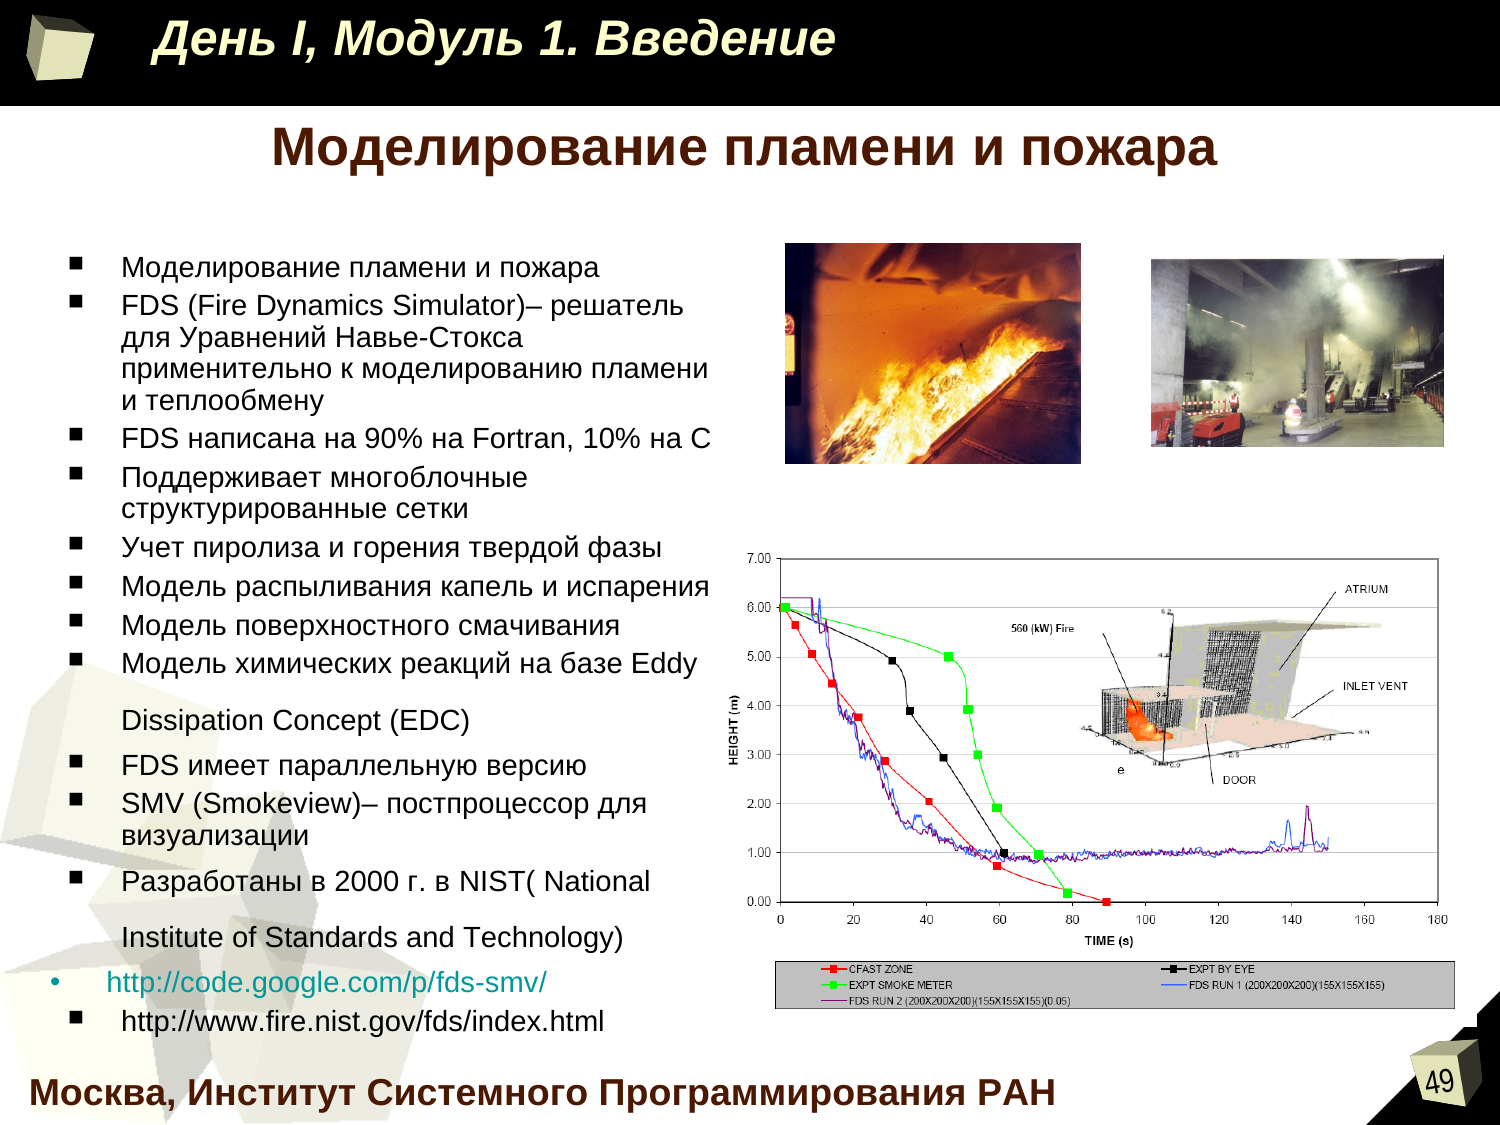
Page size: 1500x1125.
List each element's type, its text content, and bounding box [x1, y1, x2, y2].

text_box Моделирование пламени и пожара [5, 104, 1500, 185]
picture [714, 538, 1477, 1027]
picture [423, 1088, 433, 1102]
picture [1151, 255, 1444, 447]
picture [785, 243, 1081, 464]
list Моделирование пламени и пожара FDS (Fire Dynamics Simulator)– решатель для Уравнений Навье-Стокса применительно к моделированию пламени и теплообмену FDS написана на 90% на Fortran, 10% на C Поддерживает многоблочные структурированные сетки Учет пиролиза и горения твердой фазы Модель распыливания капель и испарения Модель поверхностного смачивания Модель химических реакций на базе Eddy Dissipation Concept (EDC) FDS имеет параллельную версию SMV (Smokeview)– постпроцессор для визуализации Разработаны в 2000 г. в NIST( National Institute of Standards and Technology) http://code.google.com/p/fds-smv/ http://www.fire.nist.gov/fds/index.html [35, 202, 732, 1065]
picture [0, 659, 433, 1125]
